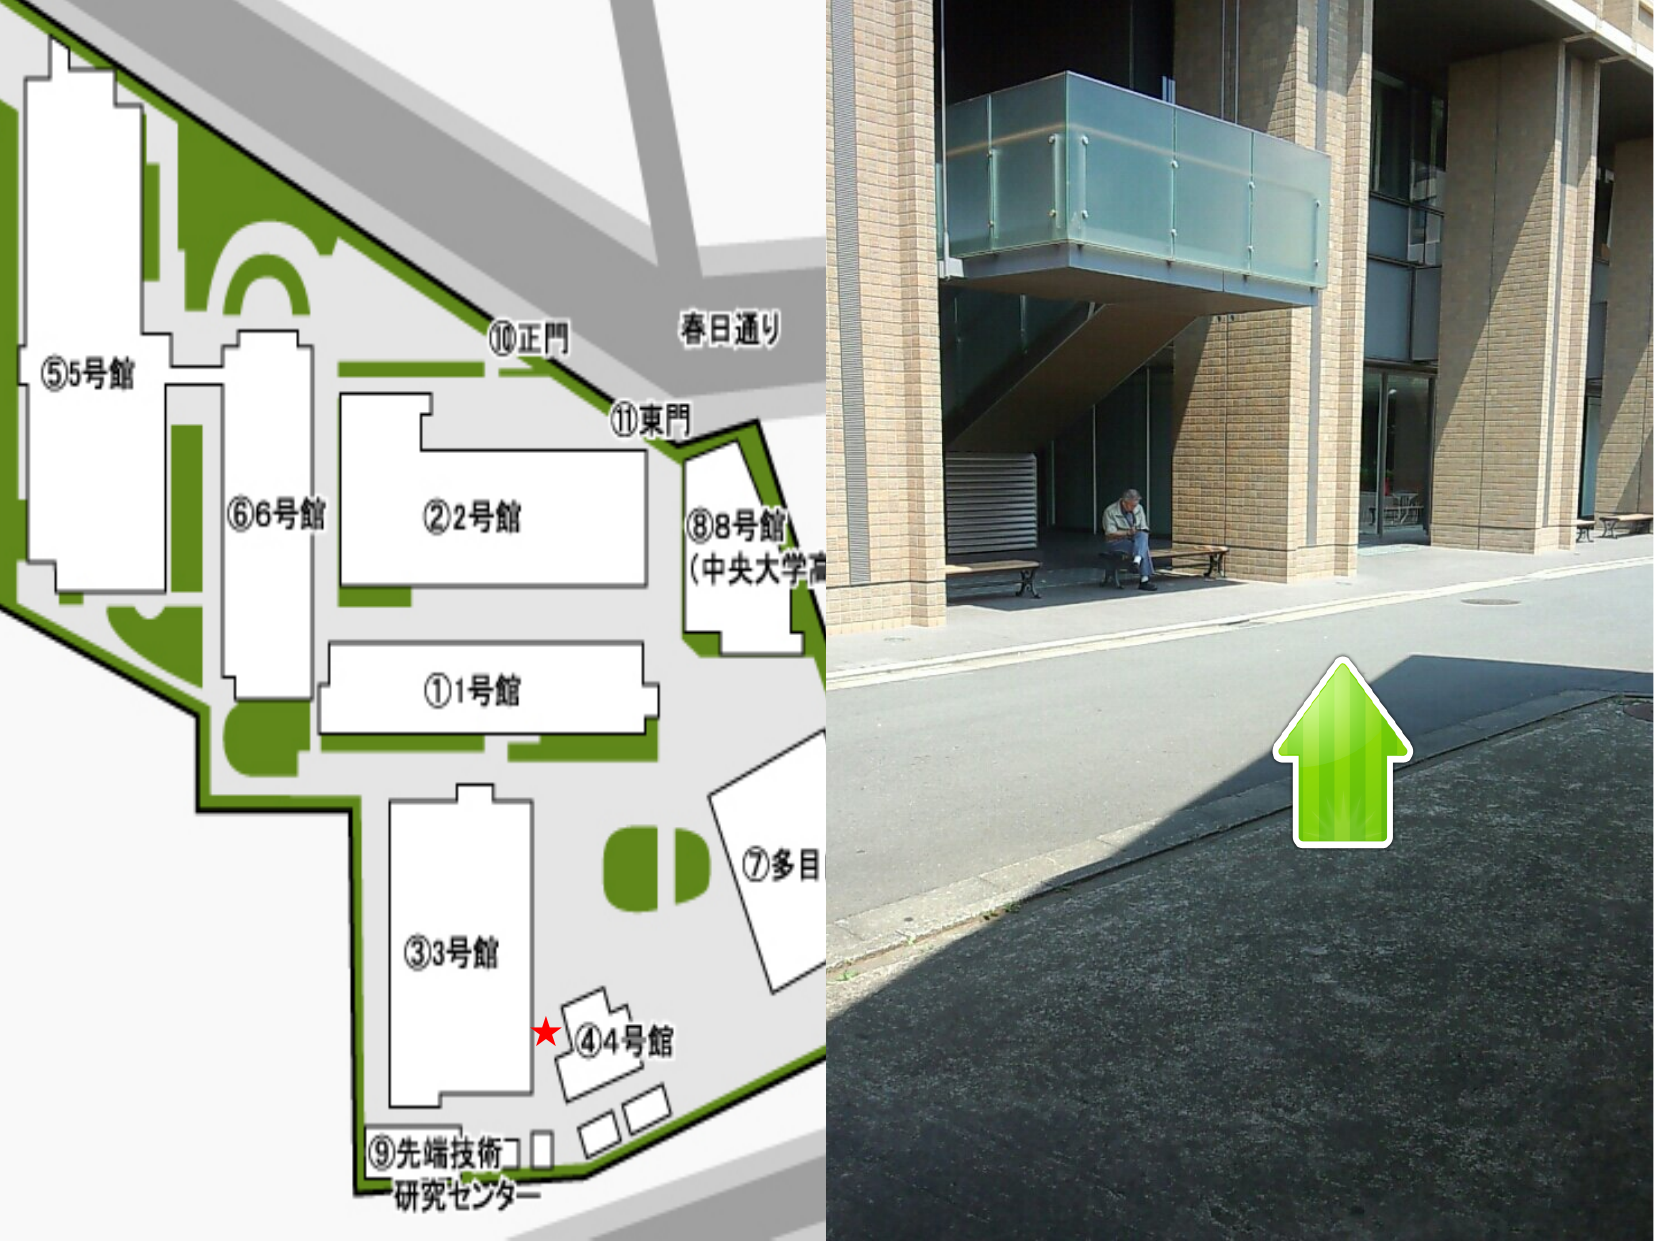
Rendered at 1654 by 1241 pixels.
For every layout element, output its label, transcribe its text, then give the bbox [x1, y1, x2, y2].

title ★ [472, 965, 621, 1099]
picture [0, 0, 1654, 1241]
